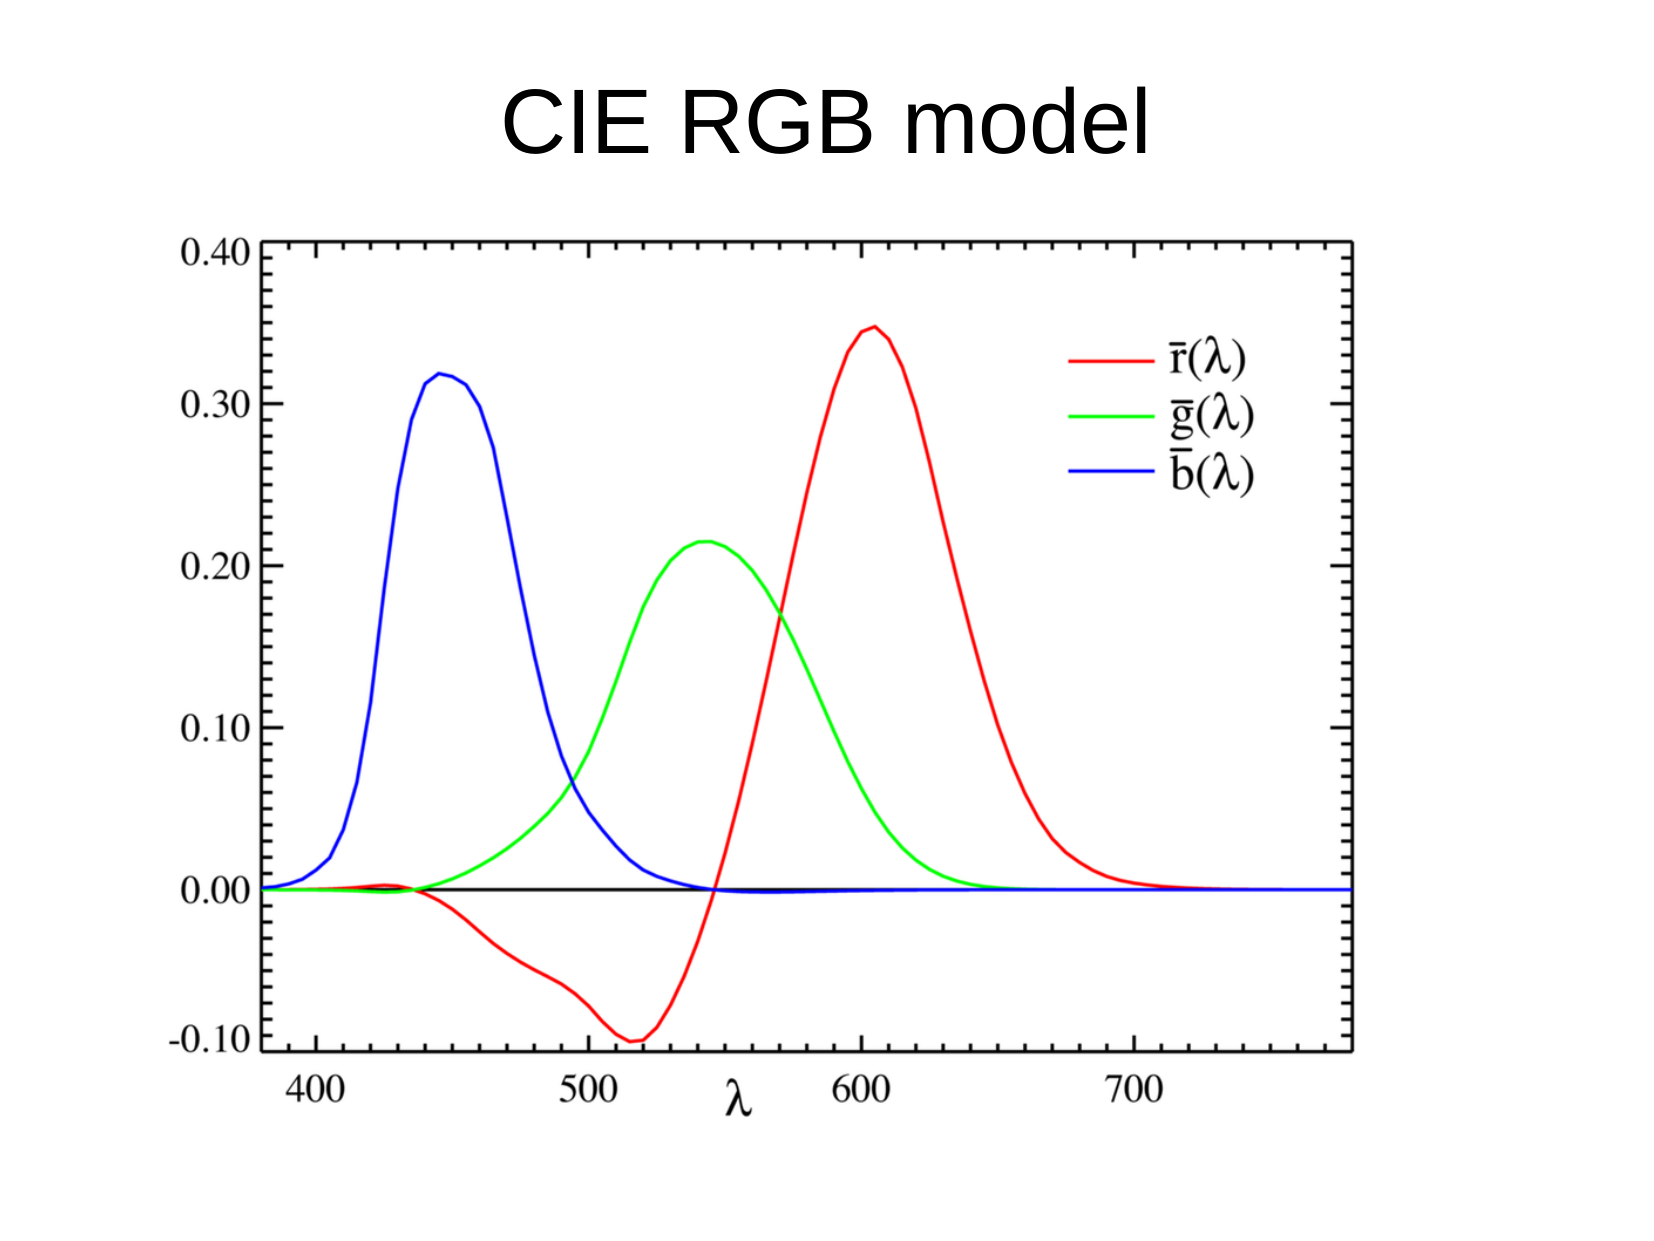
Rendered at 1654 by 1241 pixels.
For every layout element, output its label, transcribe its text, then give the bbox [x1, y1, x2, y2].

picture [167, 225, 1368, 1126]
title CIE RGB model [82, 17, 1571, 226]
